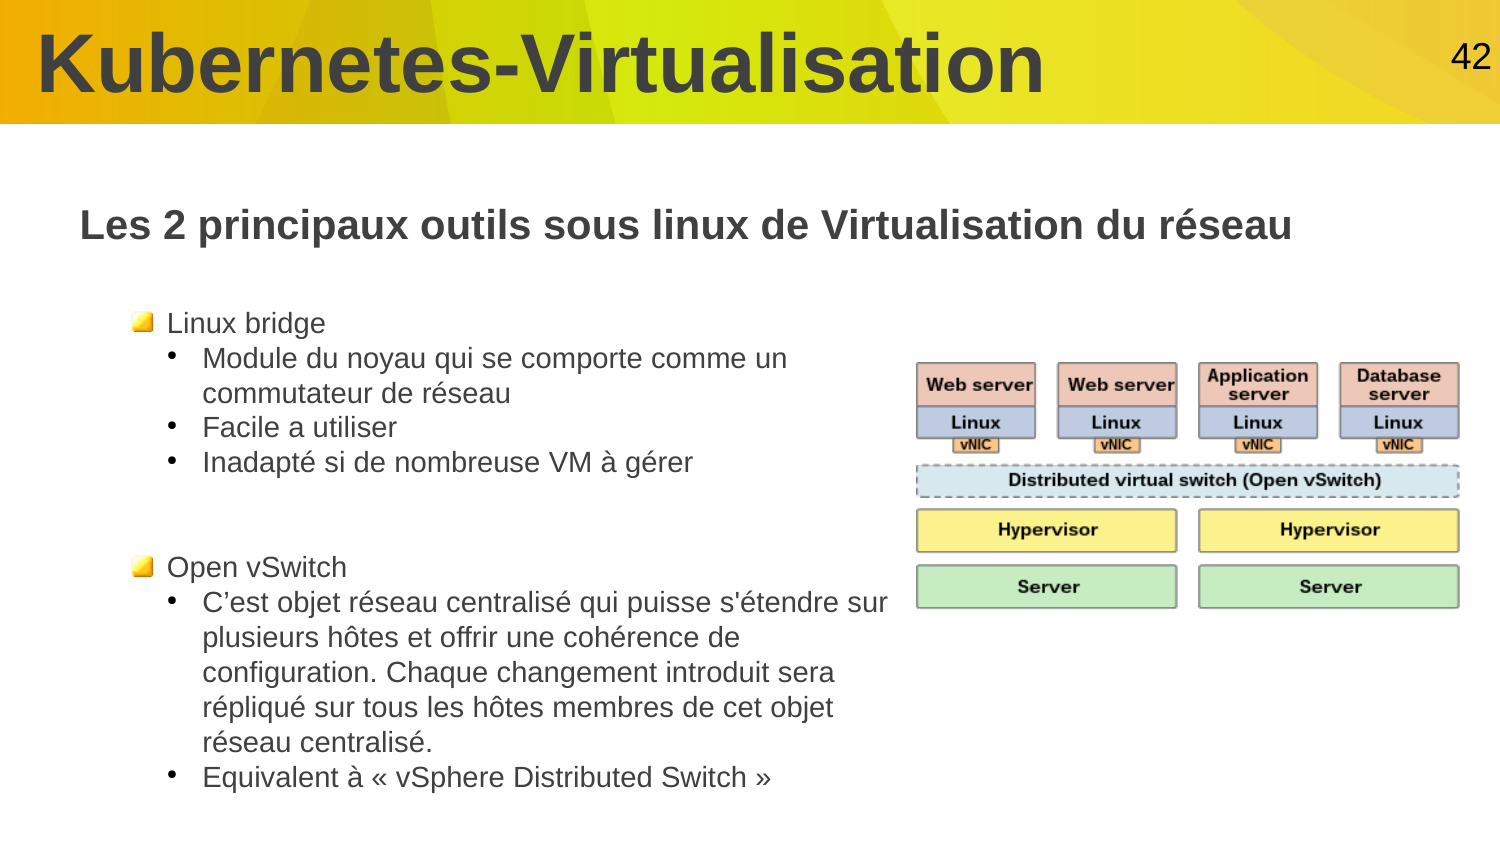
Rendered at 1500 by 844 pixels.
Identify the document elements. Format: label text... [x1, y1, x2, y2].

text_box Kubernetes-Virtualisation [0, 0, 1498, 130]
text_box Linux bridge Module du noyau qui se comporte comme un commutateur de réseau Facile a utiliser Inadapté si de nombreuse VM à gérer Open vSwitch C’est objet réseau centralisé qui puisse s'étendre sur plusieurs hôtes et offrir une cohérence de configuration. Chaque changement introduit sera répliqué sur tous les hôtes membres de cet objet réseau centralisé. Equivalent à « vSphere Distributed Switch » [66, 296, 916, 721]
text_box <numéro> [1321, 35, 1493, 106]
text_box Les 2 principaux outils sous linux de Virtualisation du réseau [64, 185, 1459, 261]
picture [0, 0, 1500, 844]
